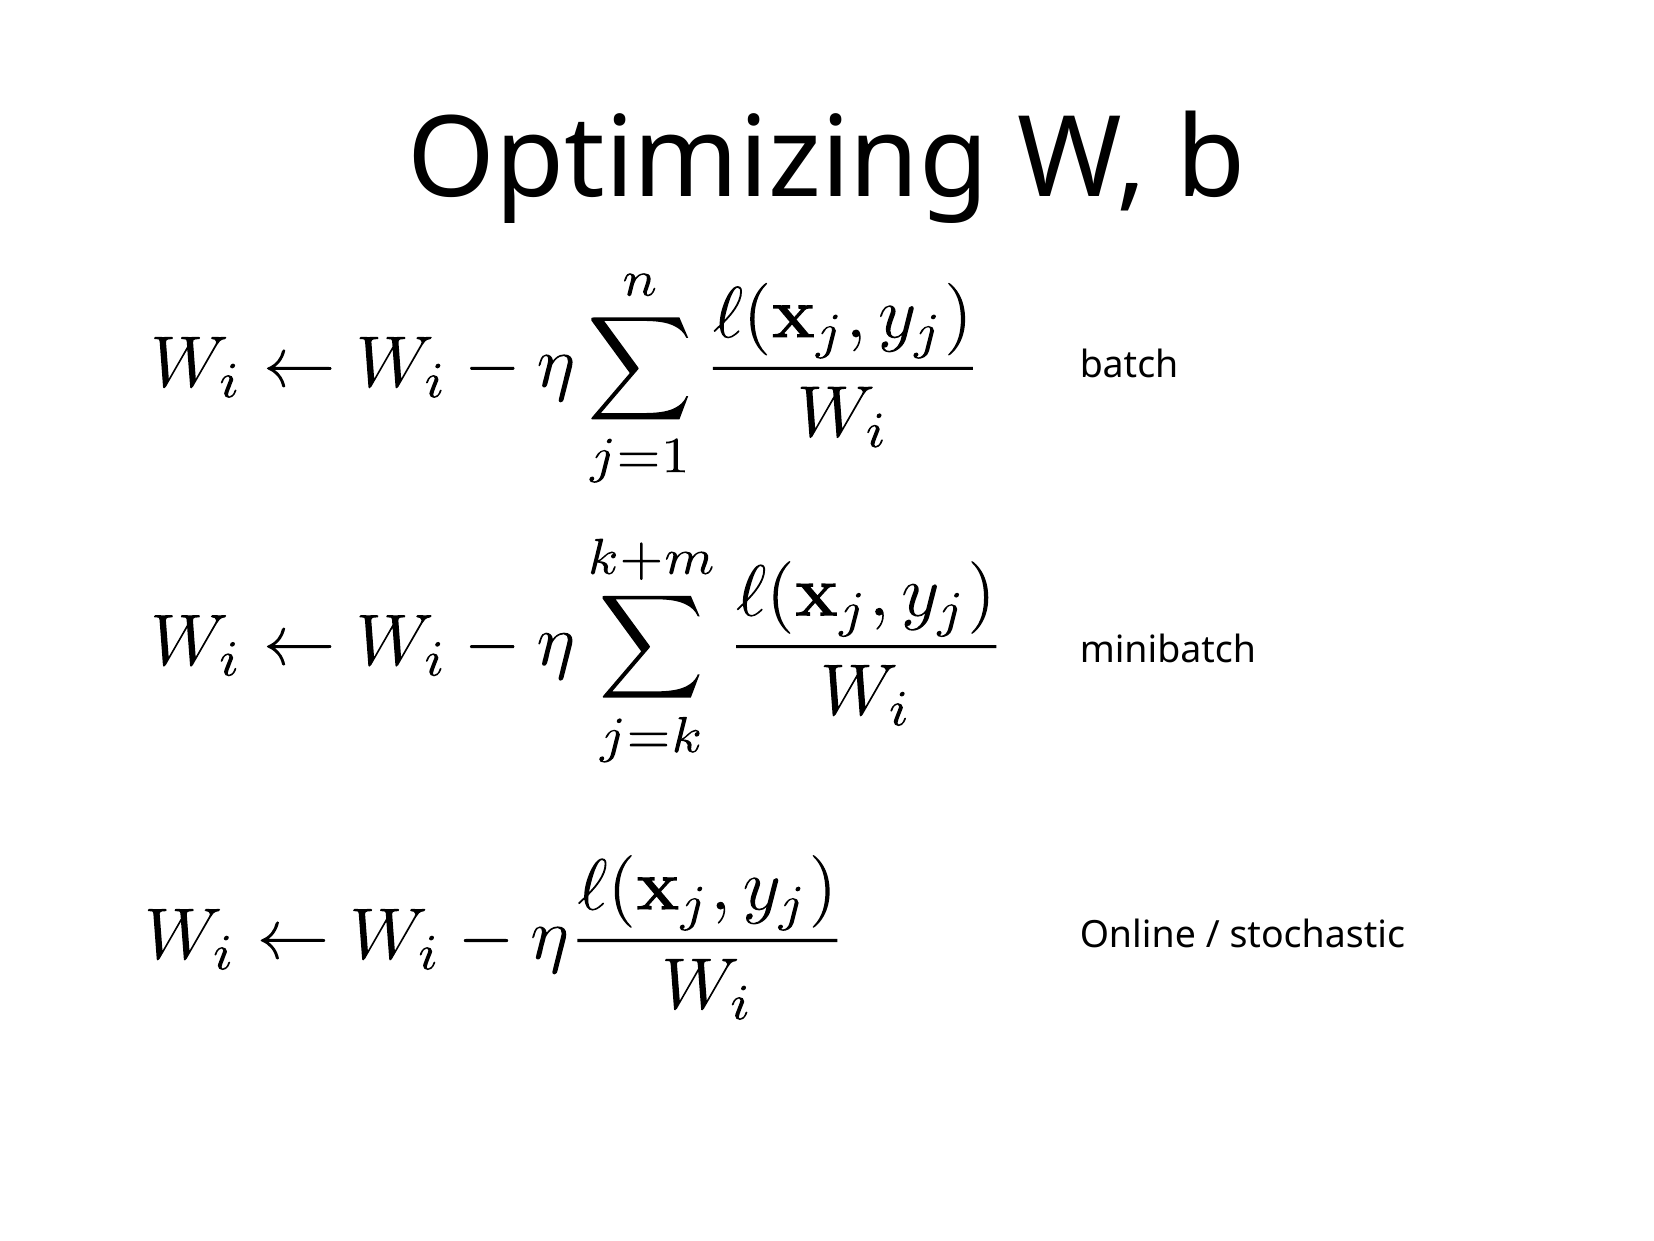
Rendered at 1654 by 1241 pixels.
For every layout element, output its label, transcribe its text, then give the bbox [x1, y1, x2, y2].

title Optimizing W, b [82, 49, 1571, 257]
text_box [143, 855, 838, 1021]
text_box minibatch [1065, 615, 1441, 668]
text_box [150, 538, 997, 763]
text_box [150, 273, 974, 483]
text_box Online / stochastic [1065, 900, 1426, 953]
text_box batch [1065, 330, 1591, 383]
